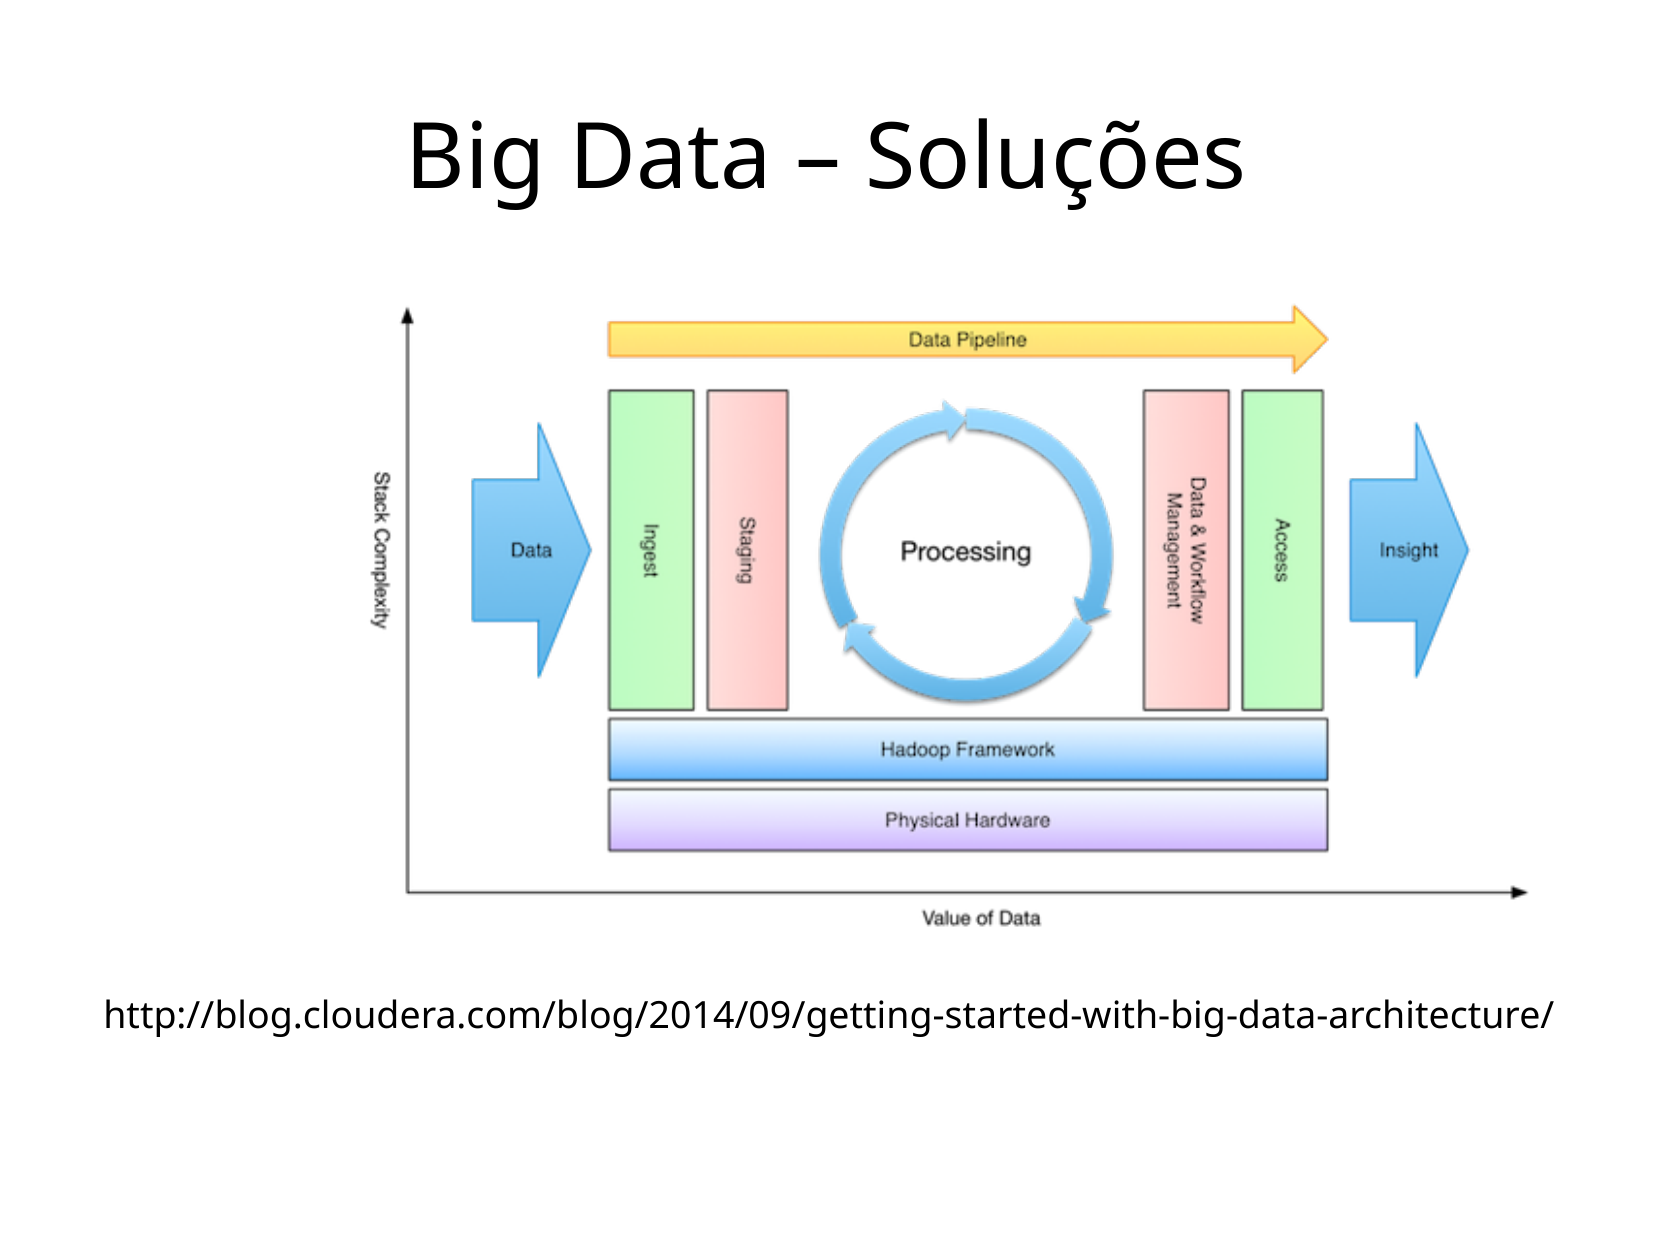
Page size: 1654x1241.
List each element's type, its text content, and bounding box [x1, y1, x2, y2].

picture [346, 287, 1548, 956]
text_box http://blog.cloudera.com/blog/2014/09/getting-started-with-big-data-architecture/ [88, 980, 1654, 1040]
title Big Data – Soluções [82, 49, 1571, 257]
